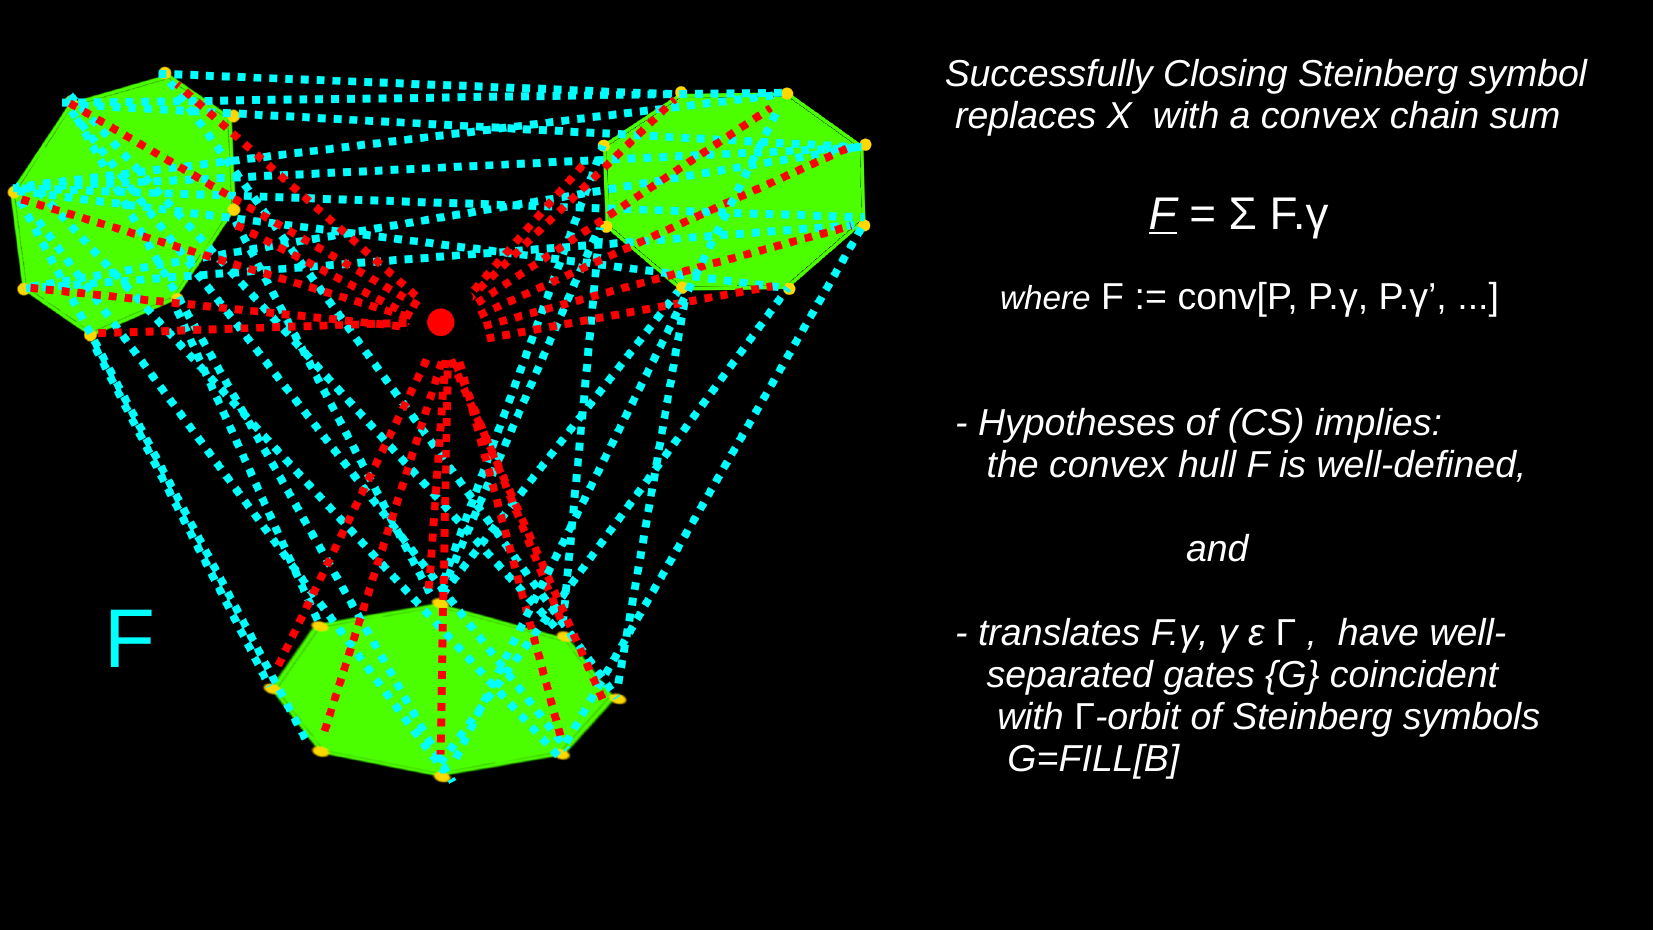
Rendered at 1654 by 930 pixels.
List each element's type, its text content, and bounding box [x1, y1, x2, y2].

text_box F [90, 585, 171, 693]
picture [0, 29, 961, 823]
text_box Successfully Closing Steinberg symbol replaces X with a convex chain sum F = Σ F.γ where F := conv[P, P.γ, P.γ’, ...] - Hypotheses of (CS) implies: the convex hull F is well-defined, and - translates F.γ, γ ε Γ , have well- separated gates {G} coincident with Γ-orbit of Steinberg symbols G=FILL[B] [930, 44, 1653, 788]
